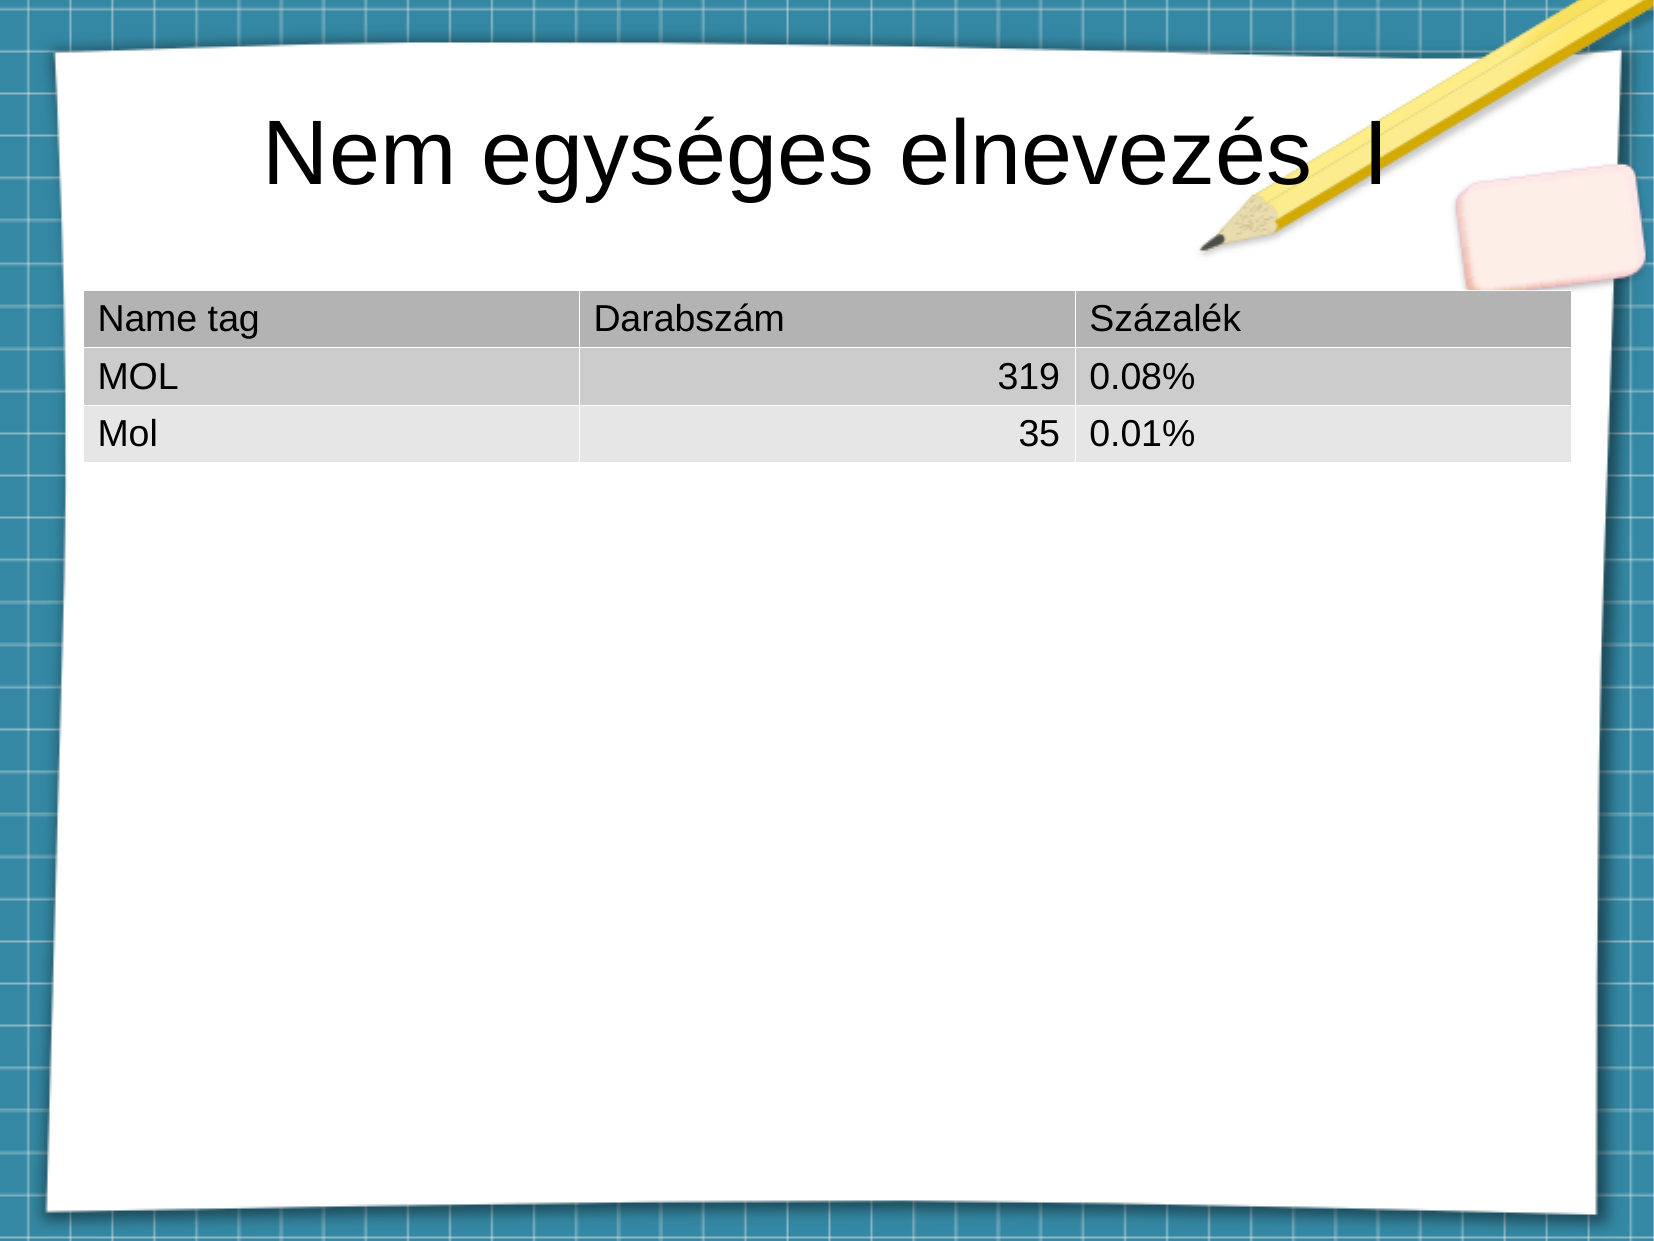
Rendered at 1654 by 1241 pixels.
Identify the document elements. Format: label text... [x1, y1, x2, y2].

table_cell 35 [580, 406, 1075, 462]
table_cell 0.08% [1076, 348, 1571, 405]
table_cell MOL [84, 348, 579, 405]
table_cell Mol [84, 406, 579, 462]
picture [0, 0, 1654, 1241]
title Nem egységes elnevezés I [82, 49, 1571, 257]
table_cell 319 [580, 348, 1075, 405]
table_header Darabszám [580, 291, 1075, 347]
table_header Name tag [84, 291, 579, 347]
table_cell 0.01% [1076, 406, 1571, 462]
table_header Százalék [1076, 291, 1571, 347]
